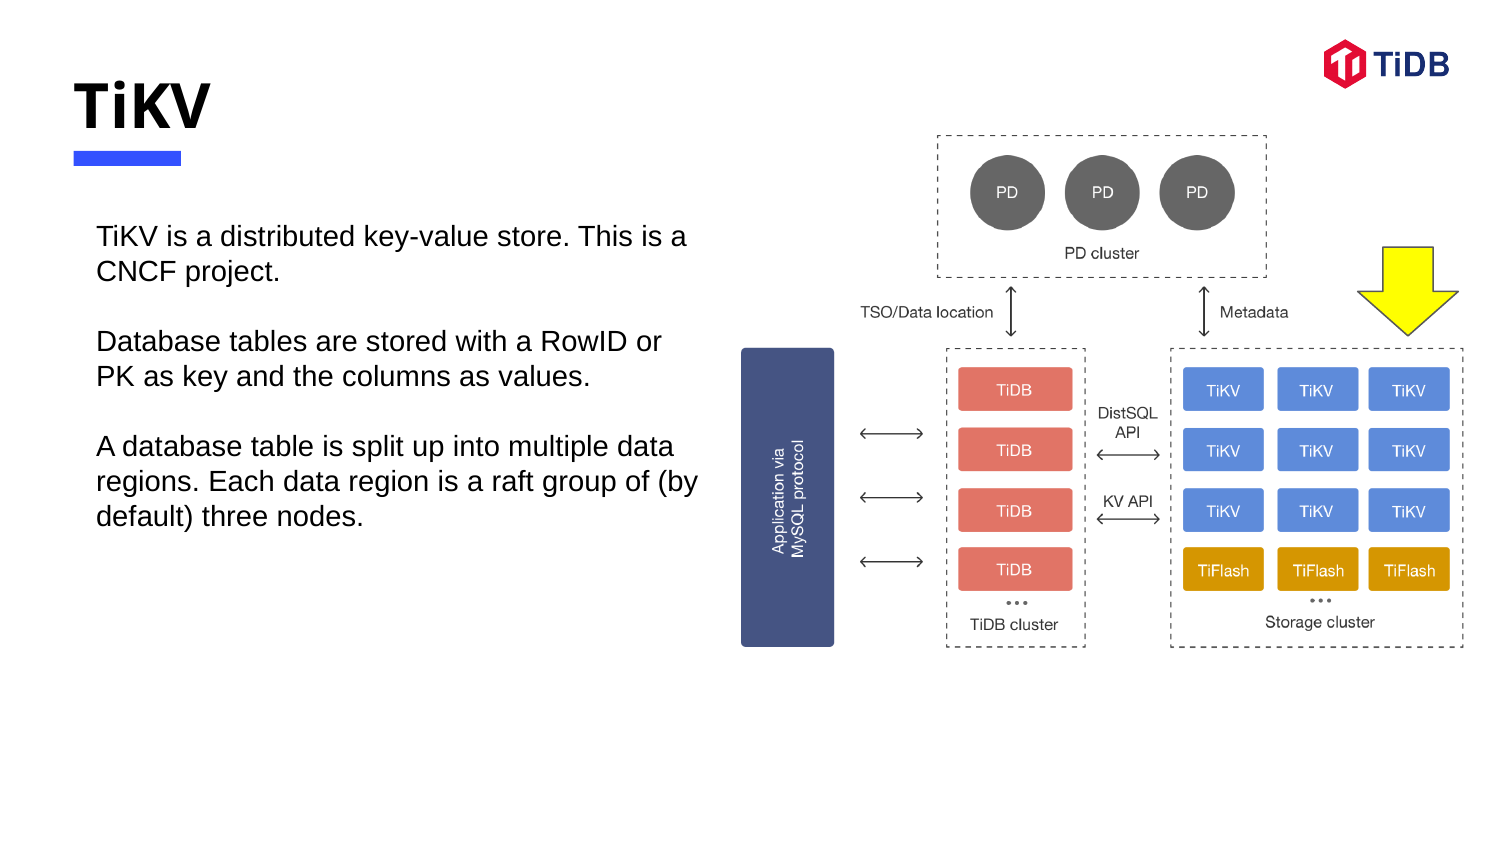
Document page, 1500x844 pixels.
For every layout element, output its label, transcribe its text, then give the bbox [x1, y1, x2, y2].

text_box [73, 150, 181, 166]
text_box [1357, 247, 1459, 336]
text_box TiKV is a distributed key-value store. This is a CNCF project. Database tables are stored with a RowID or PK as key and the columns as values. A database table is split up into multiple data regions. Each data region is a raft group of (by default) three nodes. [81, 202, 725, 548]
picture [1324, 39, 1449, 89]
text_box TiKV [58, 50, 1152, 144]
picture [701, 104, 1483, 678]
